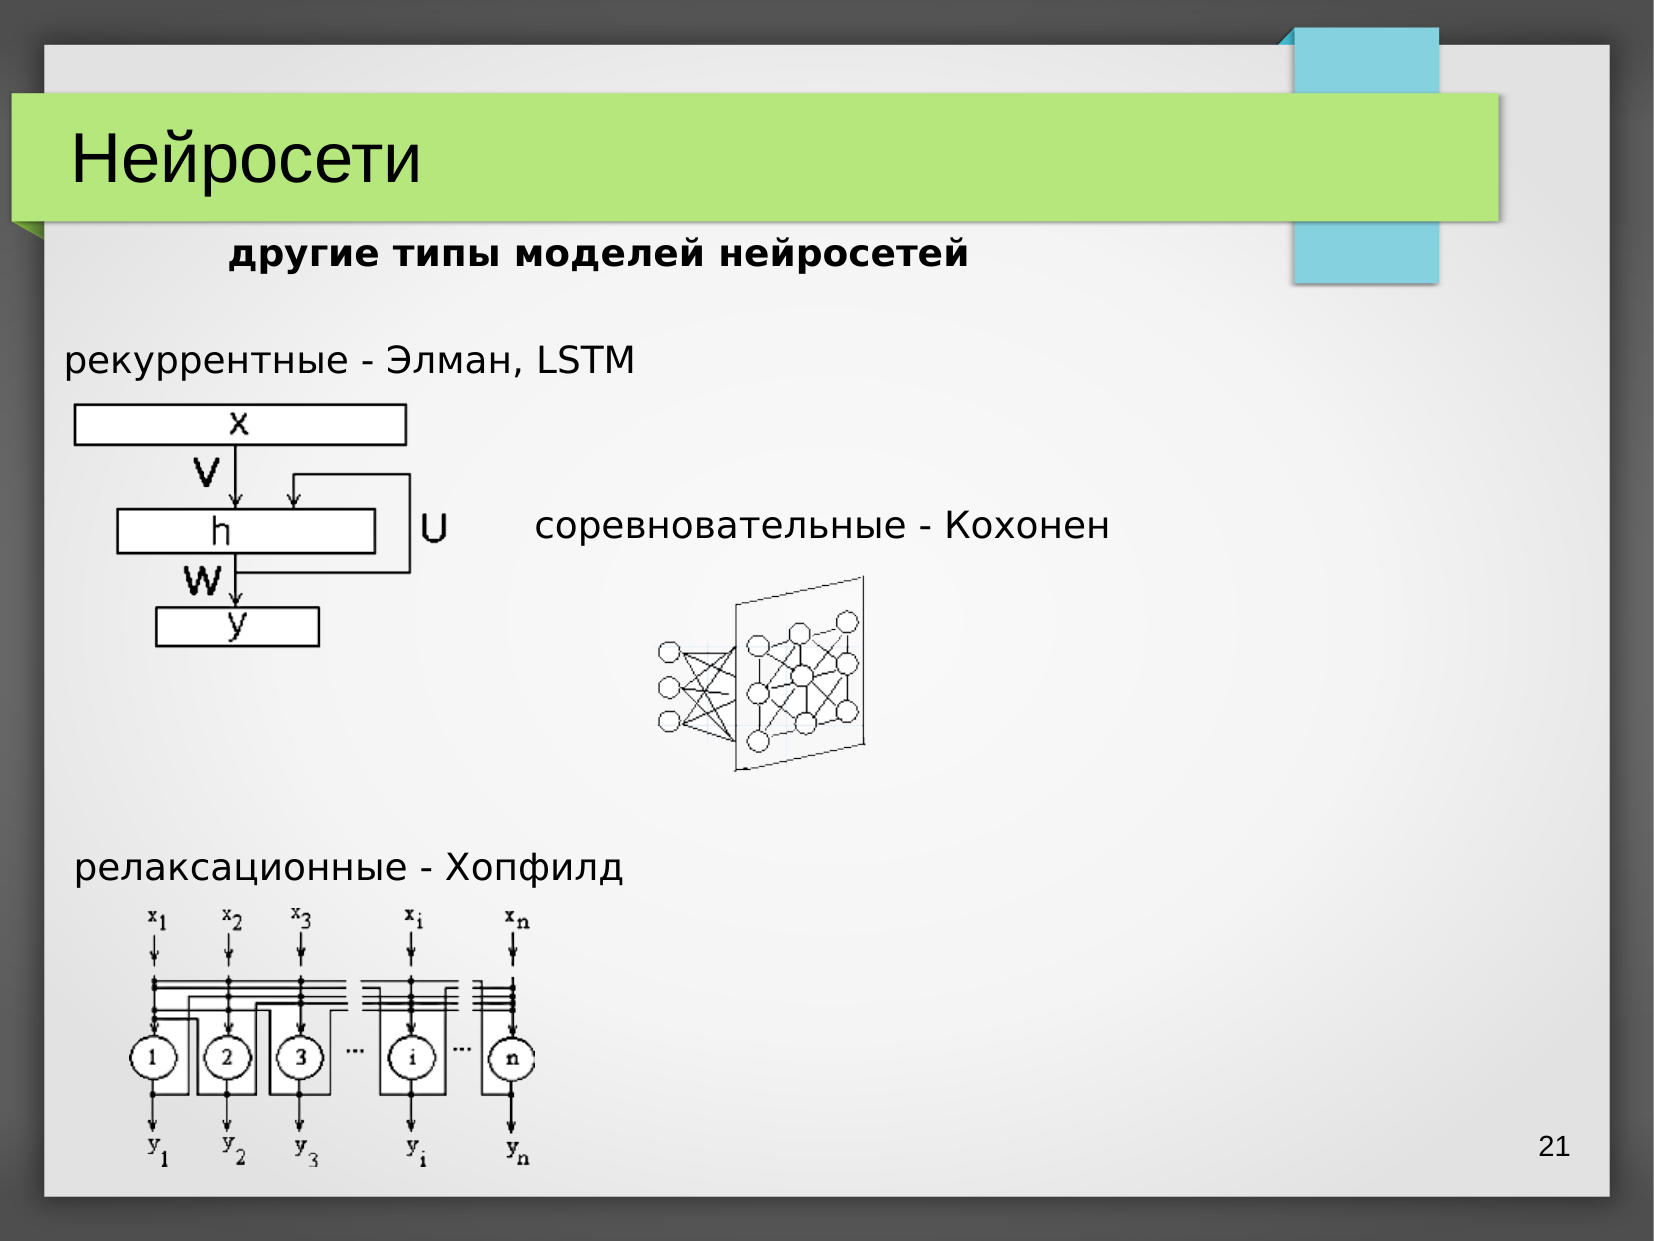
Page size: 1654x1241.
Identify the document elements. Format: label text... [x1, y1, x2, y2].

text_box соревновательные - Кохонен [519, 496, 1158, 556]
title Нейросети [70, 118, 1205, 199]
picture [0, 0, 1654, 1241]
text_box релаксационные - Хопфилд [58, 838, 650, 897]
text_box другие типы моделей нейросетей [212, 224, 1252, 283]
text_box рекуррентные - Элман, LSTM [48, 331, 662, 390]
